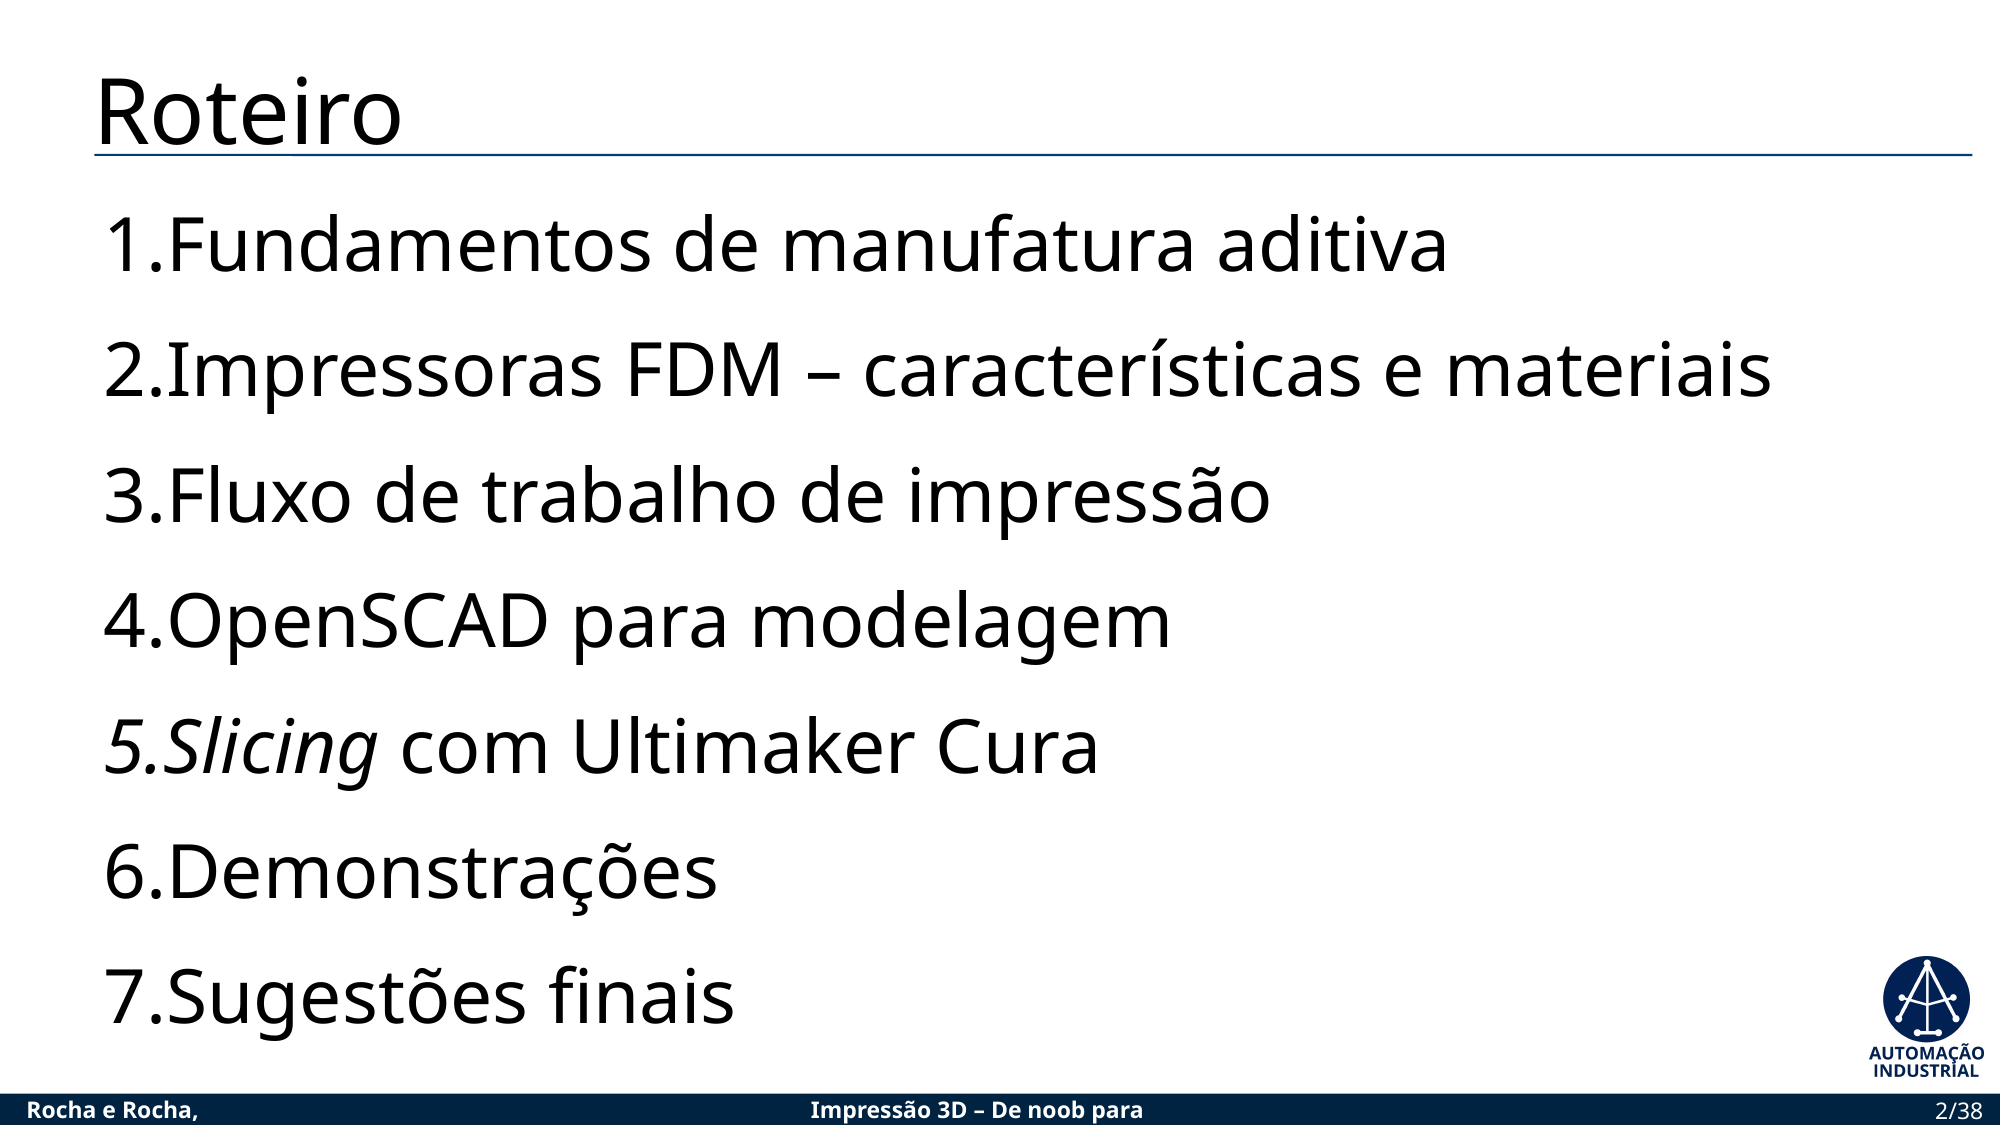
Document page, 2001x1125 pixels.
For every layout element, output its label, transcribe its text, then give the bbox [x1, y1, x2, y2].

text_box Roteiro [78, 6, 1804, 224]
text_box Fundamentos de manufatura aditiva Impressoras FDM – características e materiais Fluxo de trabalho de impressão OpenSCAD para modelagem Slicing com Ultimaker Cura Demonstrações Sugestões finais [88, 188, 1931, 1070]
picture [1869, 956, 1984, 1077]
